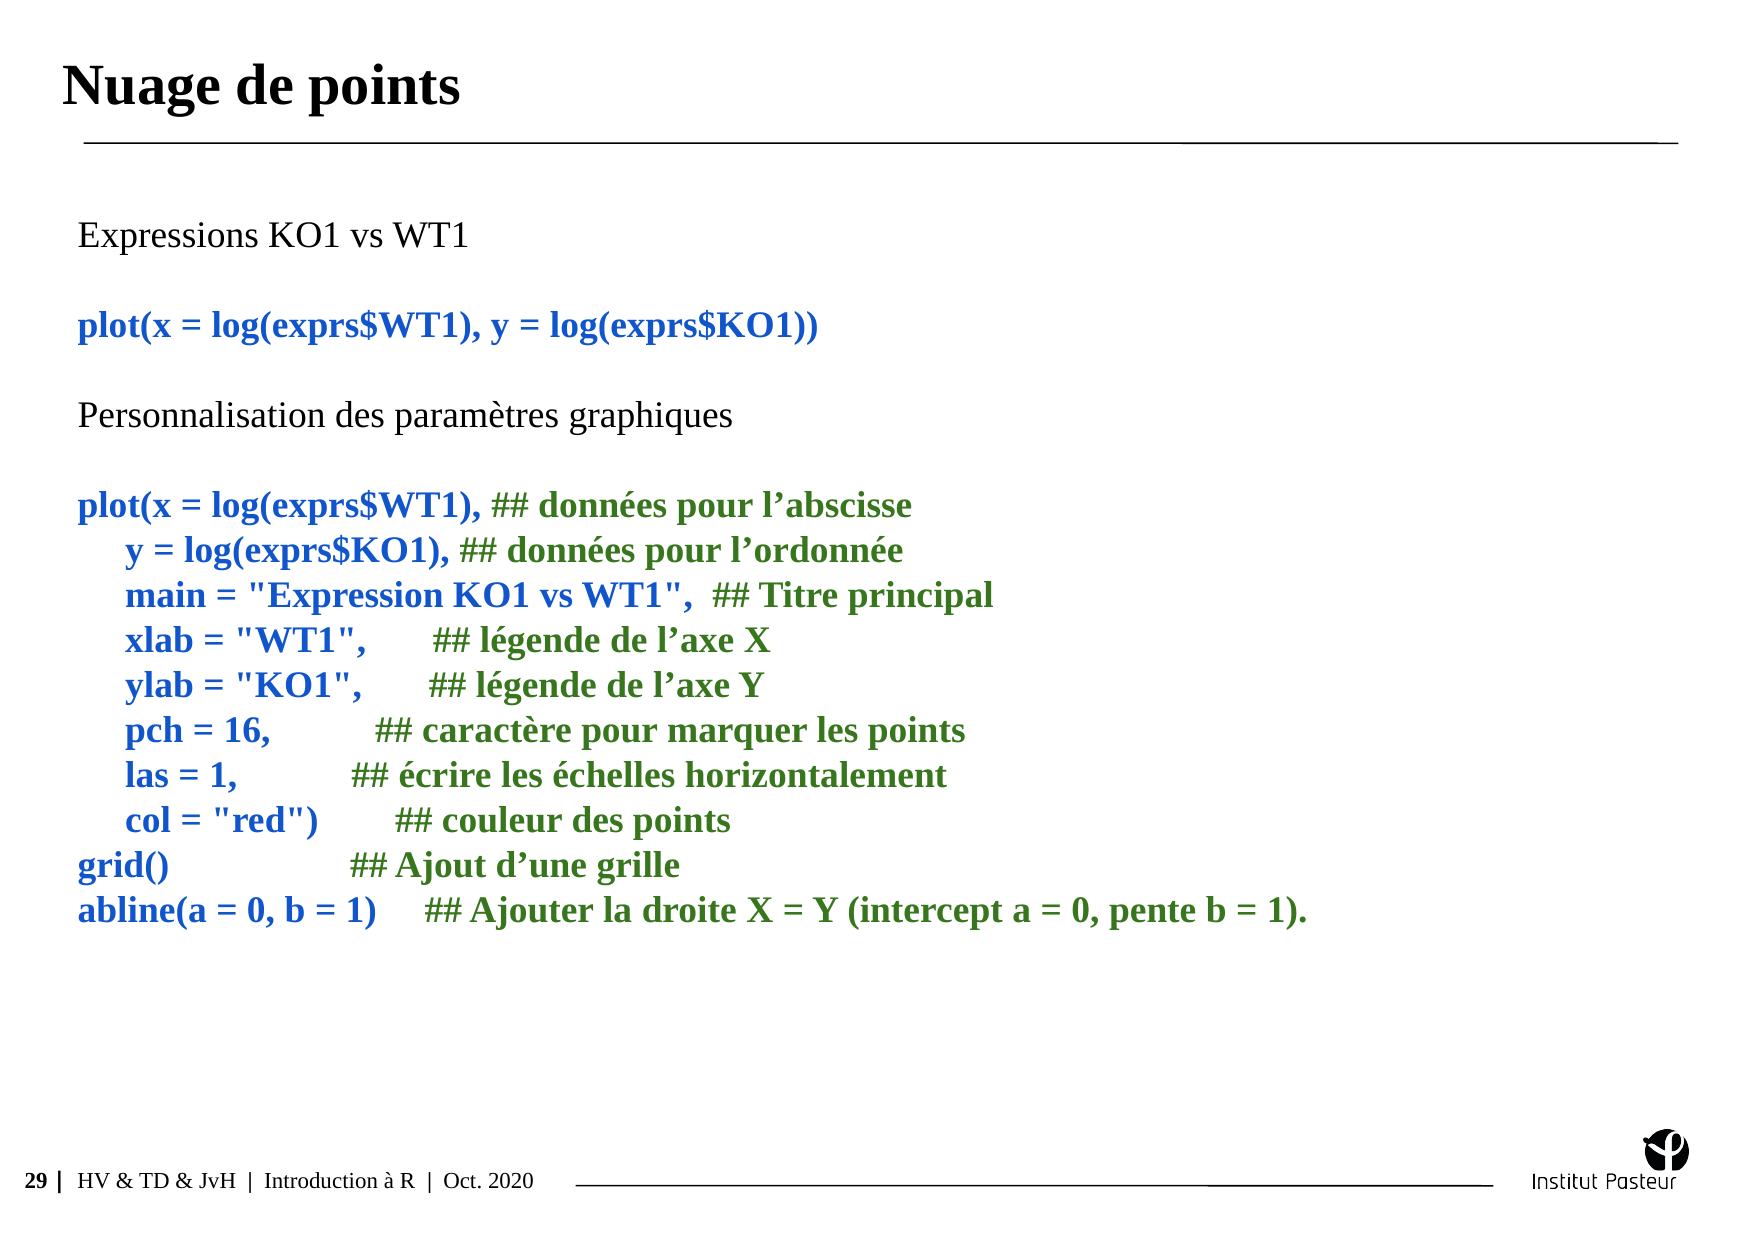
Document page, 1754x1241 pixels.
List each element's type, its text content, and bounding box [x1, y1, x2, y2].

list Expressions KO1 vs WT1 plot(x = log(exprs$WT1), y = log(exprs$KO1)) Personnalisation des paramètres graphiques plot(x = log(exprs$WT1), ## données pour l’abscisse y = log(exprs$KO1), ## données pour l’ordonnée main = "Expression KO1 vs WT1", ## Titre principal xlab = "WT1", ## légende de l’axe X ylab = "KO1", ## légende de l’axe Y pch = 16, ## caractère pour marquer les points las = 1, ## écrire les échelles horizontalement col = "red") ## couleur des points grid() ## Ajout d’une grille abline(a = 0, b = 1) ## Ajouter la droite X = Y (intercept a = 0, pente b = 1). [62, 194, 1692, 1152]
picture [1533, 1152, 1689, 1189]
text_box Nuage de points [62, 2, 1692, 160]
